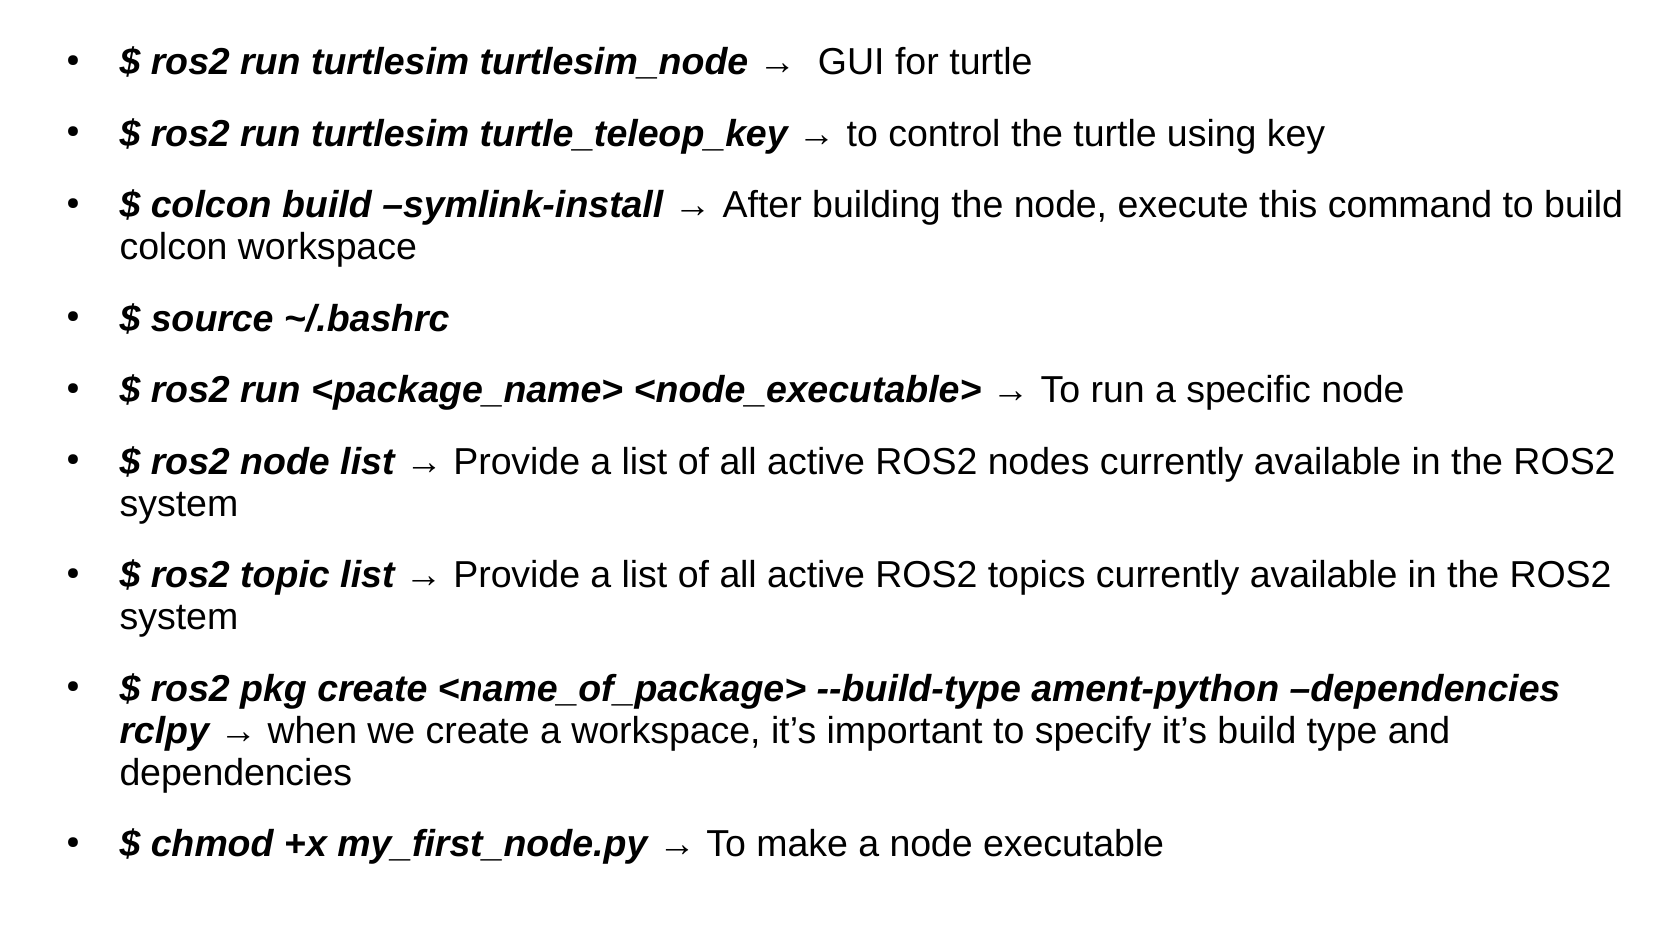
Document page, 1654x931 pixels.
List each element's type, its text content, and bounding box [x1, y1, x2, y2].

list $ ros2 run turtlesim turtlesim_node → GUI for turtle $ ros2 run turtlesim turtle_teleop_key → to control the turtle using key $ colcon build –symlink-install → After building the node, execute this command to build colcon workspace $ source ~/.bashrc $ ros2 run <package_name> <node_executable> → To run a specific node $ ros2 node list → Provide a list of all active ROS2 nodes currently available in the ROS2 system $ ros2 topic list → Provide a list of all active ROS2 topics currently available in the ROS2 system $ ros2 pkg create <name_of_package> --build-type ament-python –dependencies rclpy → when we create a workspace, it’s important to specify it’s build type and dependencies $ chmod +x my_first_node.py → To make a node executable [48, 40, 1629, 905]
